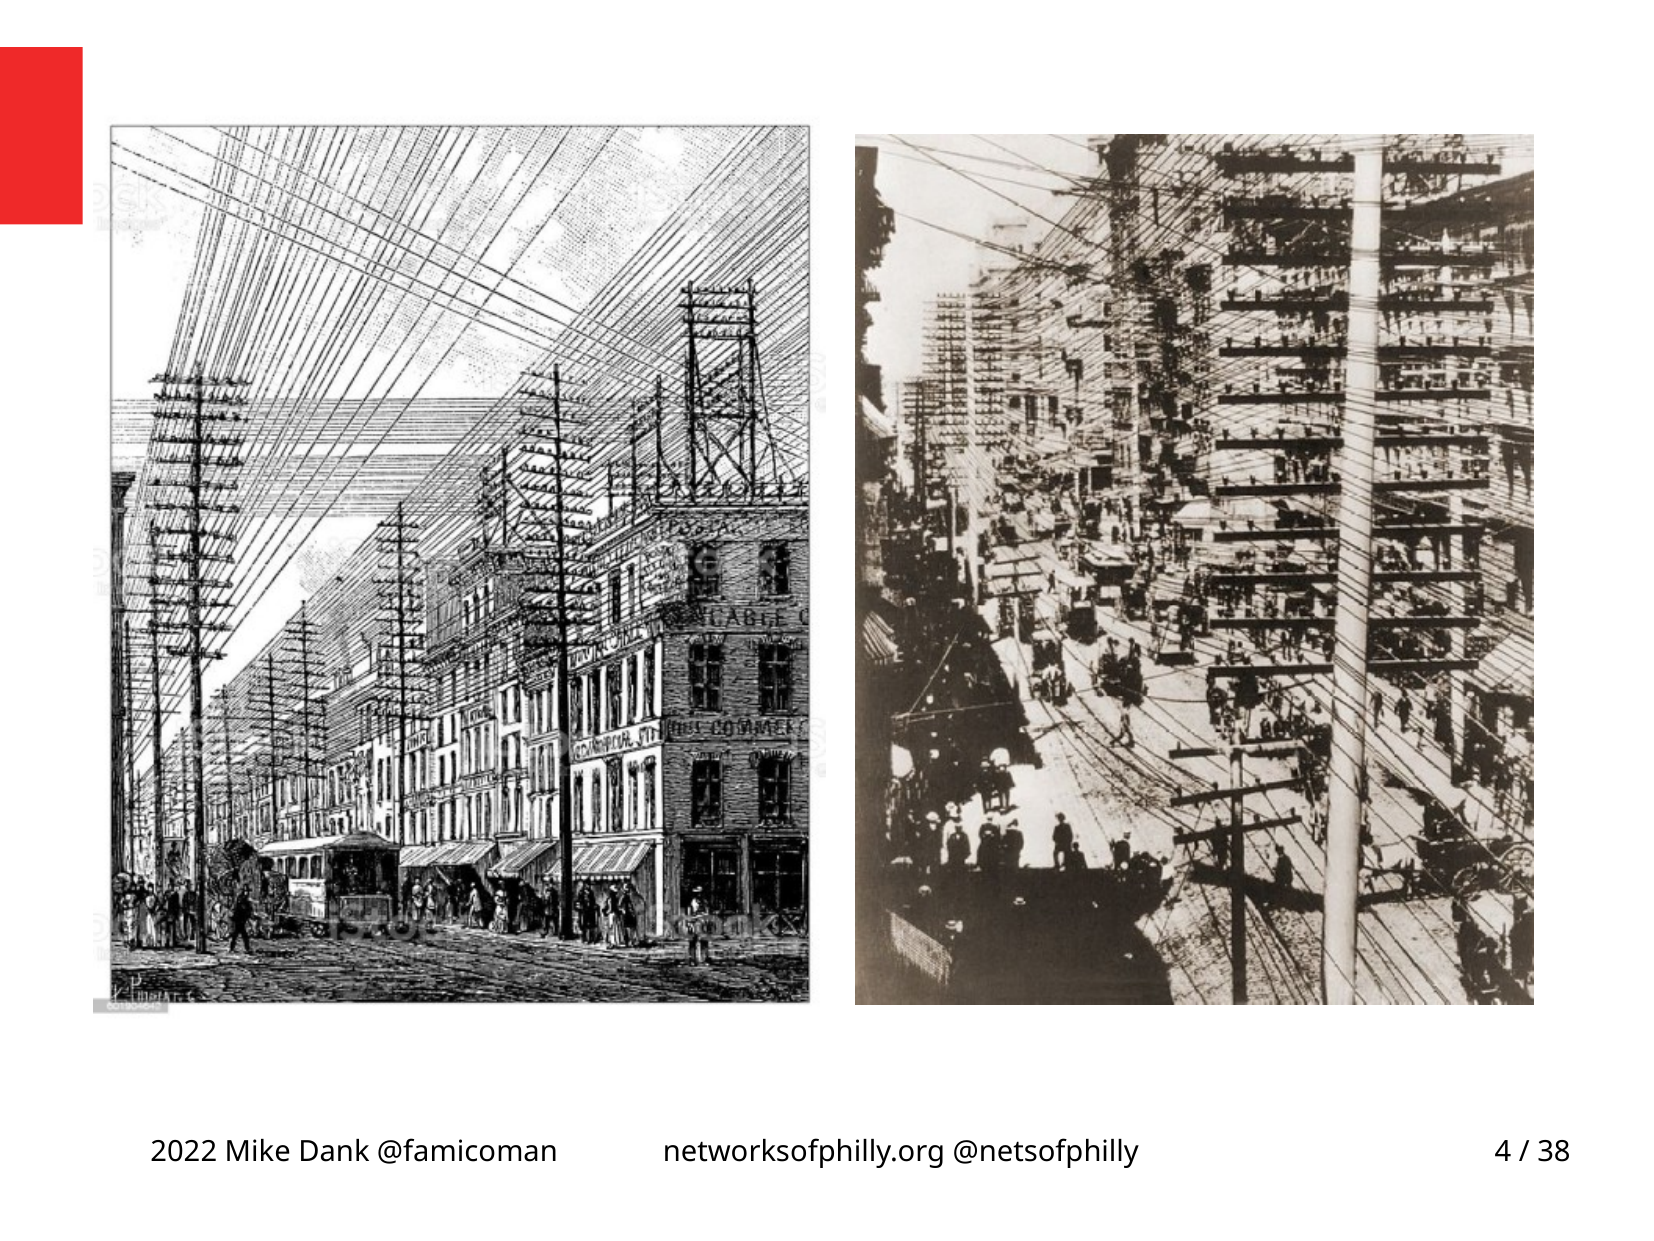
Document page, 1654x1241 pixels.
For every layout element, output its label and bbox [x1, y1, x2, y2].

picture [93, 104, 826, 1025]
picture [855, 134, 1534, 1006]
